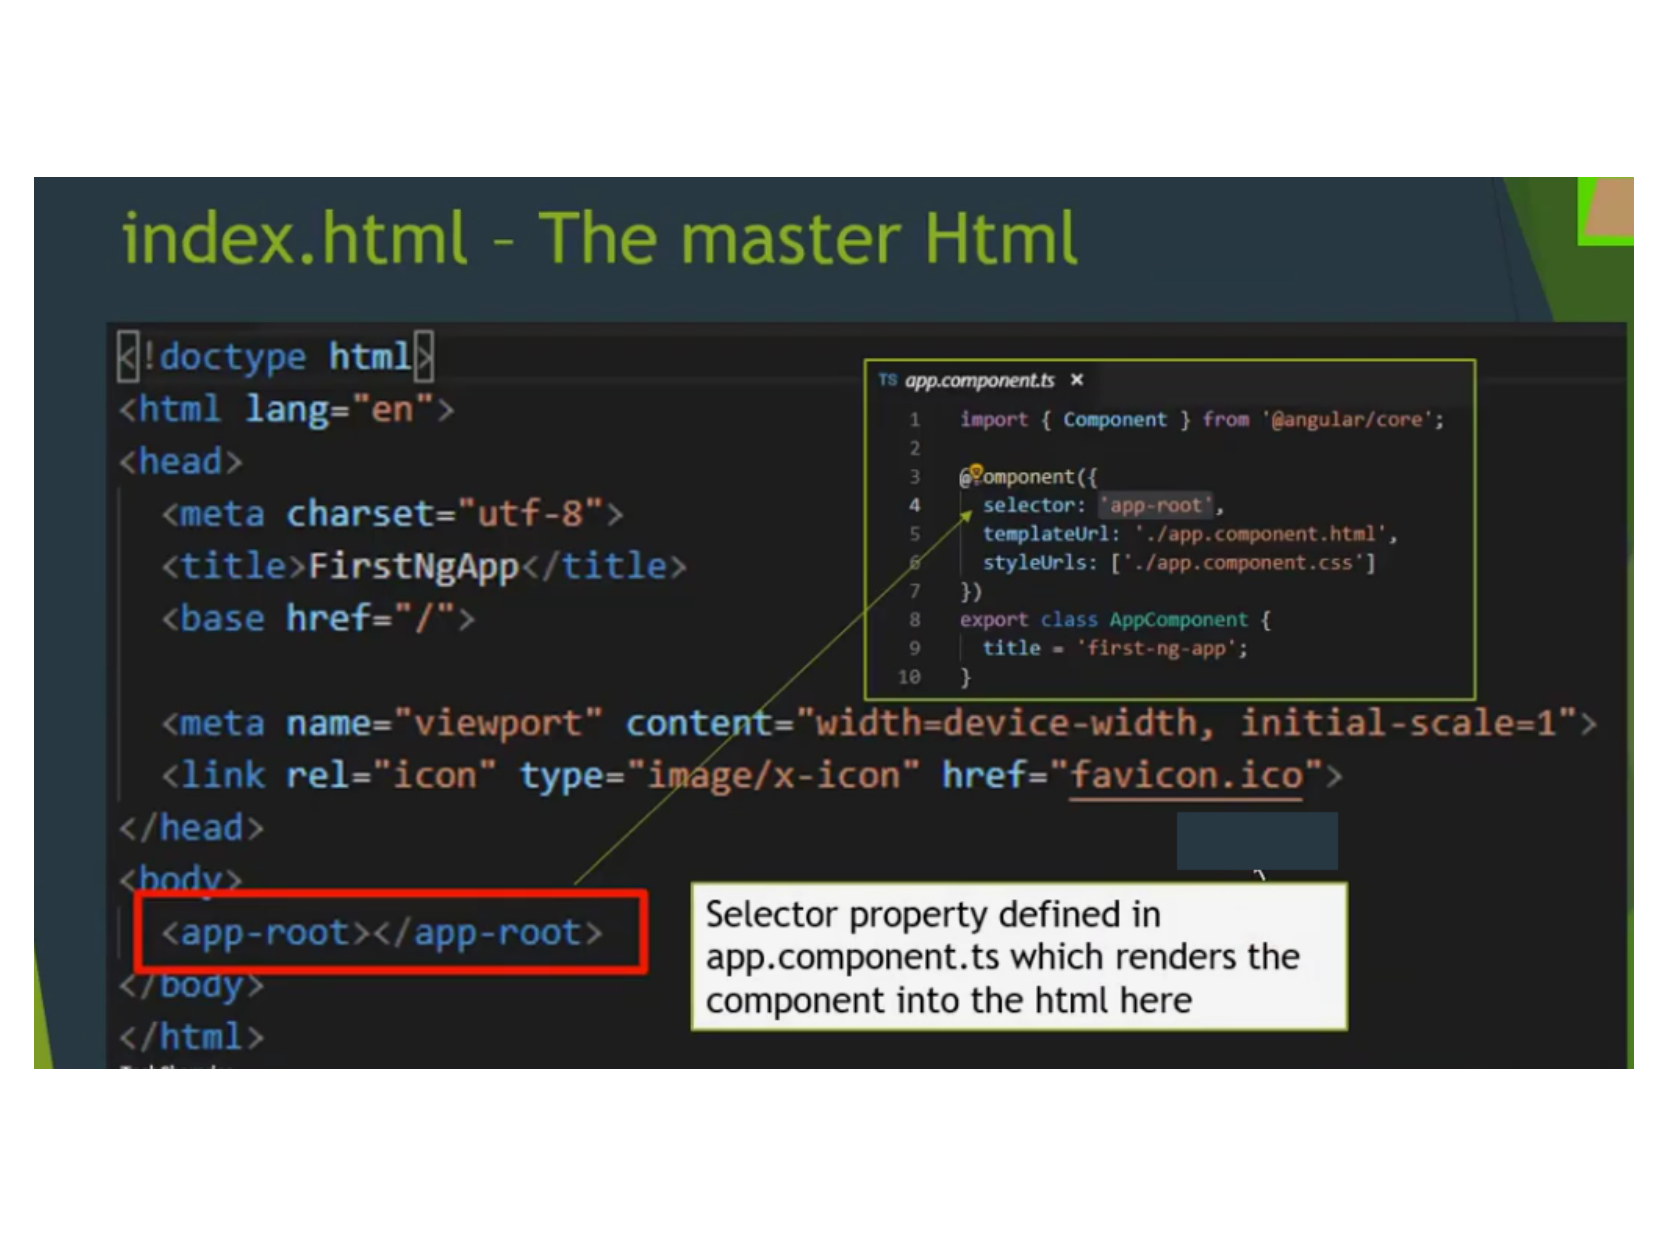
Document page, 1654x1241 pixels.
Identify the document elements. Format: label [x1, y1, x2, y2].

picture [34, 177, 1634, 1069]
